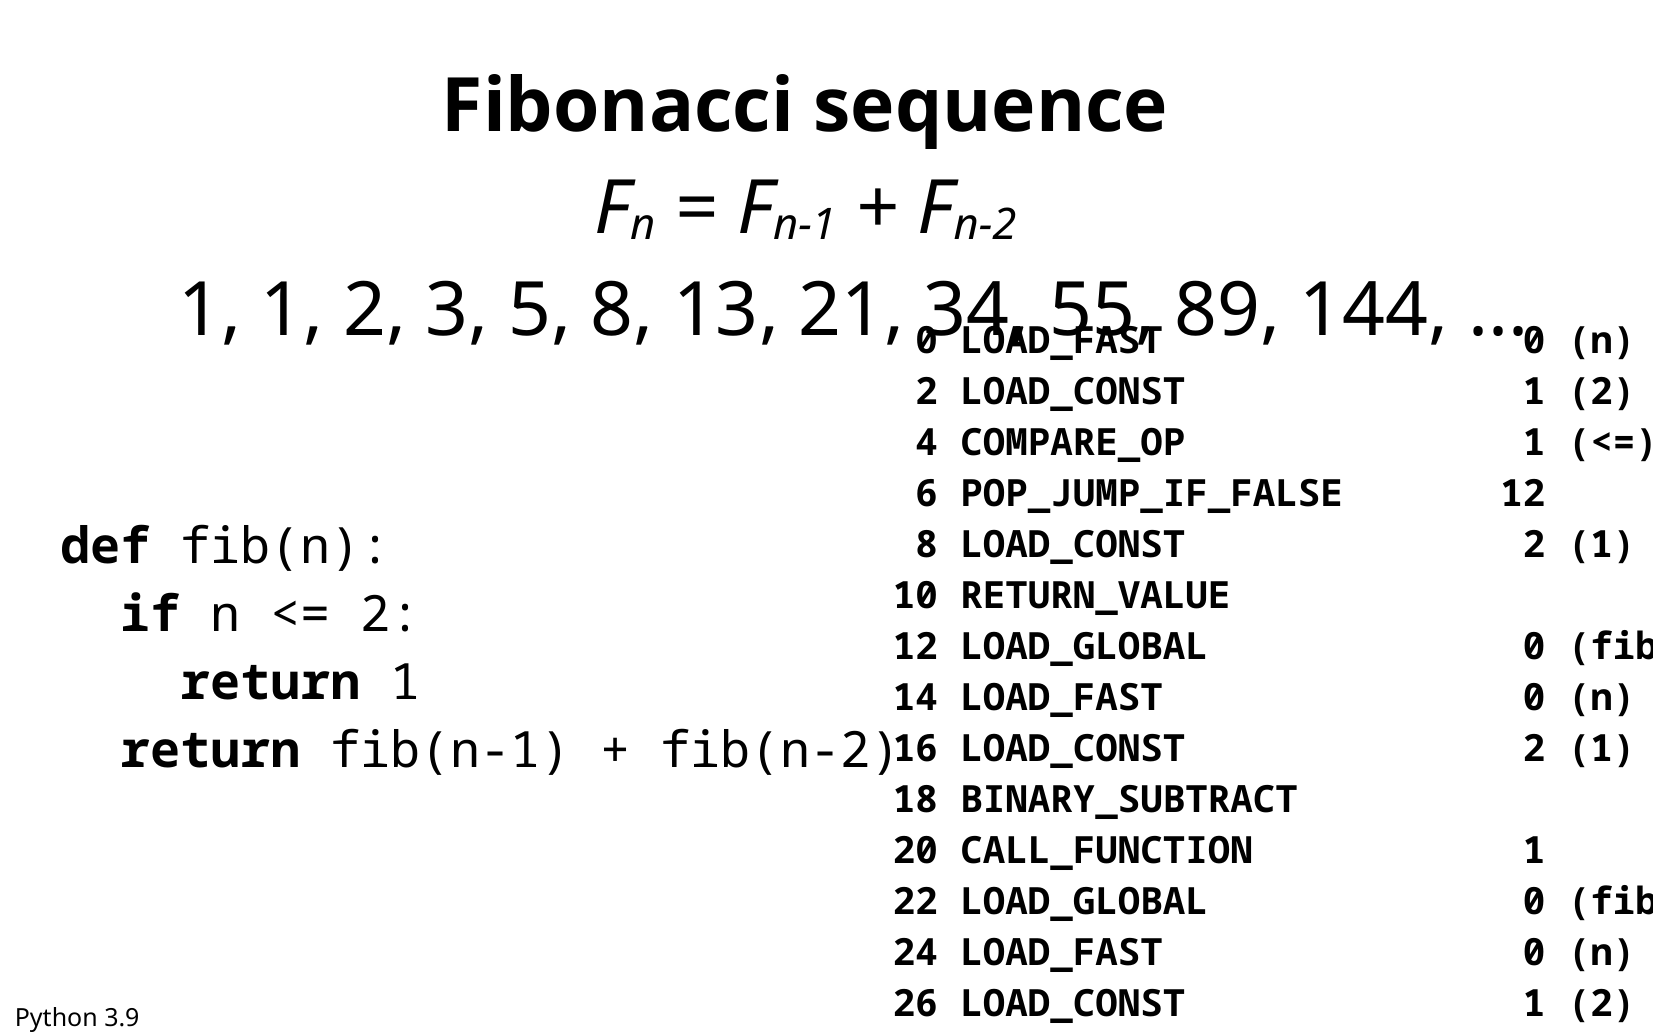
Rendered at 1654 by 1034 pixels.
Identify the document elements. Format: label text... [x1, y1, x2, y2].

text_box def fib(n): if n <= 2: return 1 return fib(n-1) + fib(n-2) [45, 502, 776, 718]
text_box Fibonacci sequence Fn = Fn-1 + Fn-2 1, 1, 2, 3, 5, 8, 13, 21, 34, 55, 89, 144, ... [66, 43, 1453, 294]
text_box 0 LOAD_FAST 0 (n) 2 LOAD_CONST 1 (2) 4 COMPARE_OP 1 (<=) 6 POP_JUMP_IF_FALSE 12 8 LOAD_CONST 2 (1) 10 RETURN_VALUE 12 LOAD_GLOBAL 0 (fib) 14 LOAD_FAST 0 (n) 16 LOAD_CONST 2 (1) 18 BINARY_SUBTRACT 20 CALL_FUNCTION 1 22 LOAD_GLOBAL 0 (fib) 24 LOAD_FAST 0 (n) 26 LOAD_CONST 1 (2) 28 BINARY_SUBTRACT 30 CALL_FUNCTION 1 32 BINARY_ADD 34 RETURN_VALUE [878, 305, 1653, 1034]
text_box Python 3.9 [0, 992, 713, 1034]
